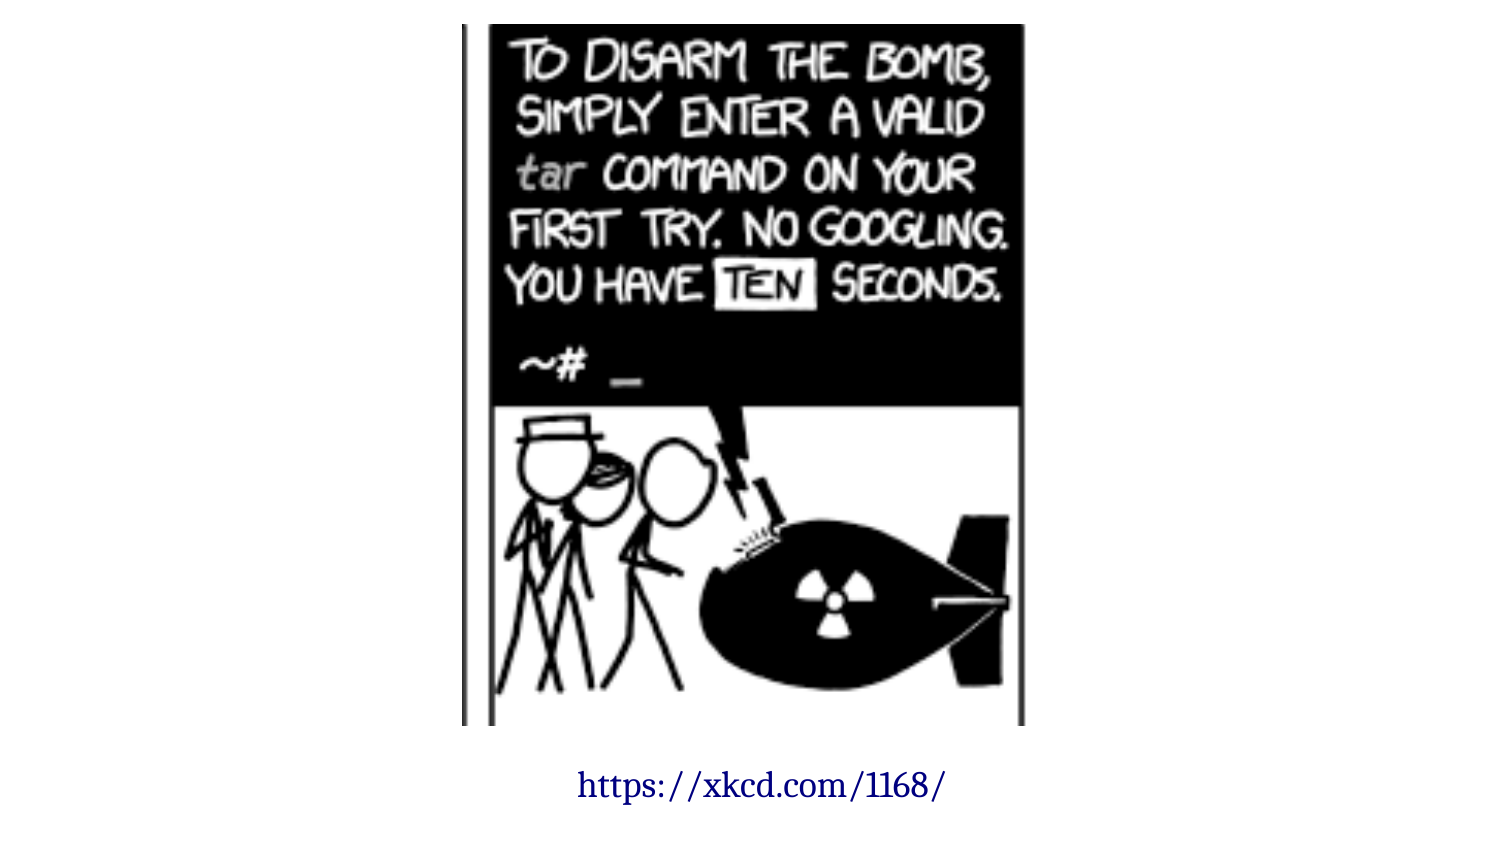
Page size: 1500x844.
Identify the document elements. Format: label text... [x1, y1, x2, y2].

picture [462, 24, 1038, 726]
text_box https://xkcd.com/1168/ [142, 724, 1383, 841]
